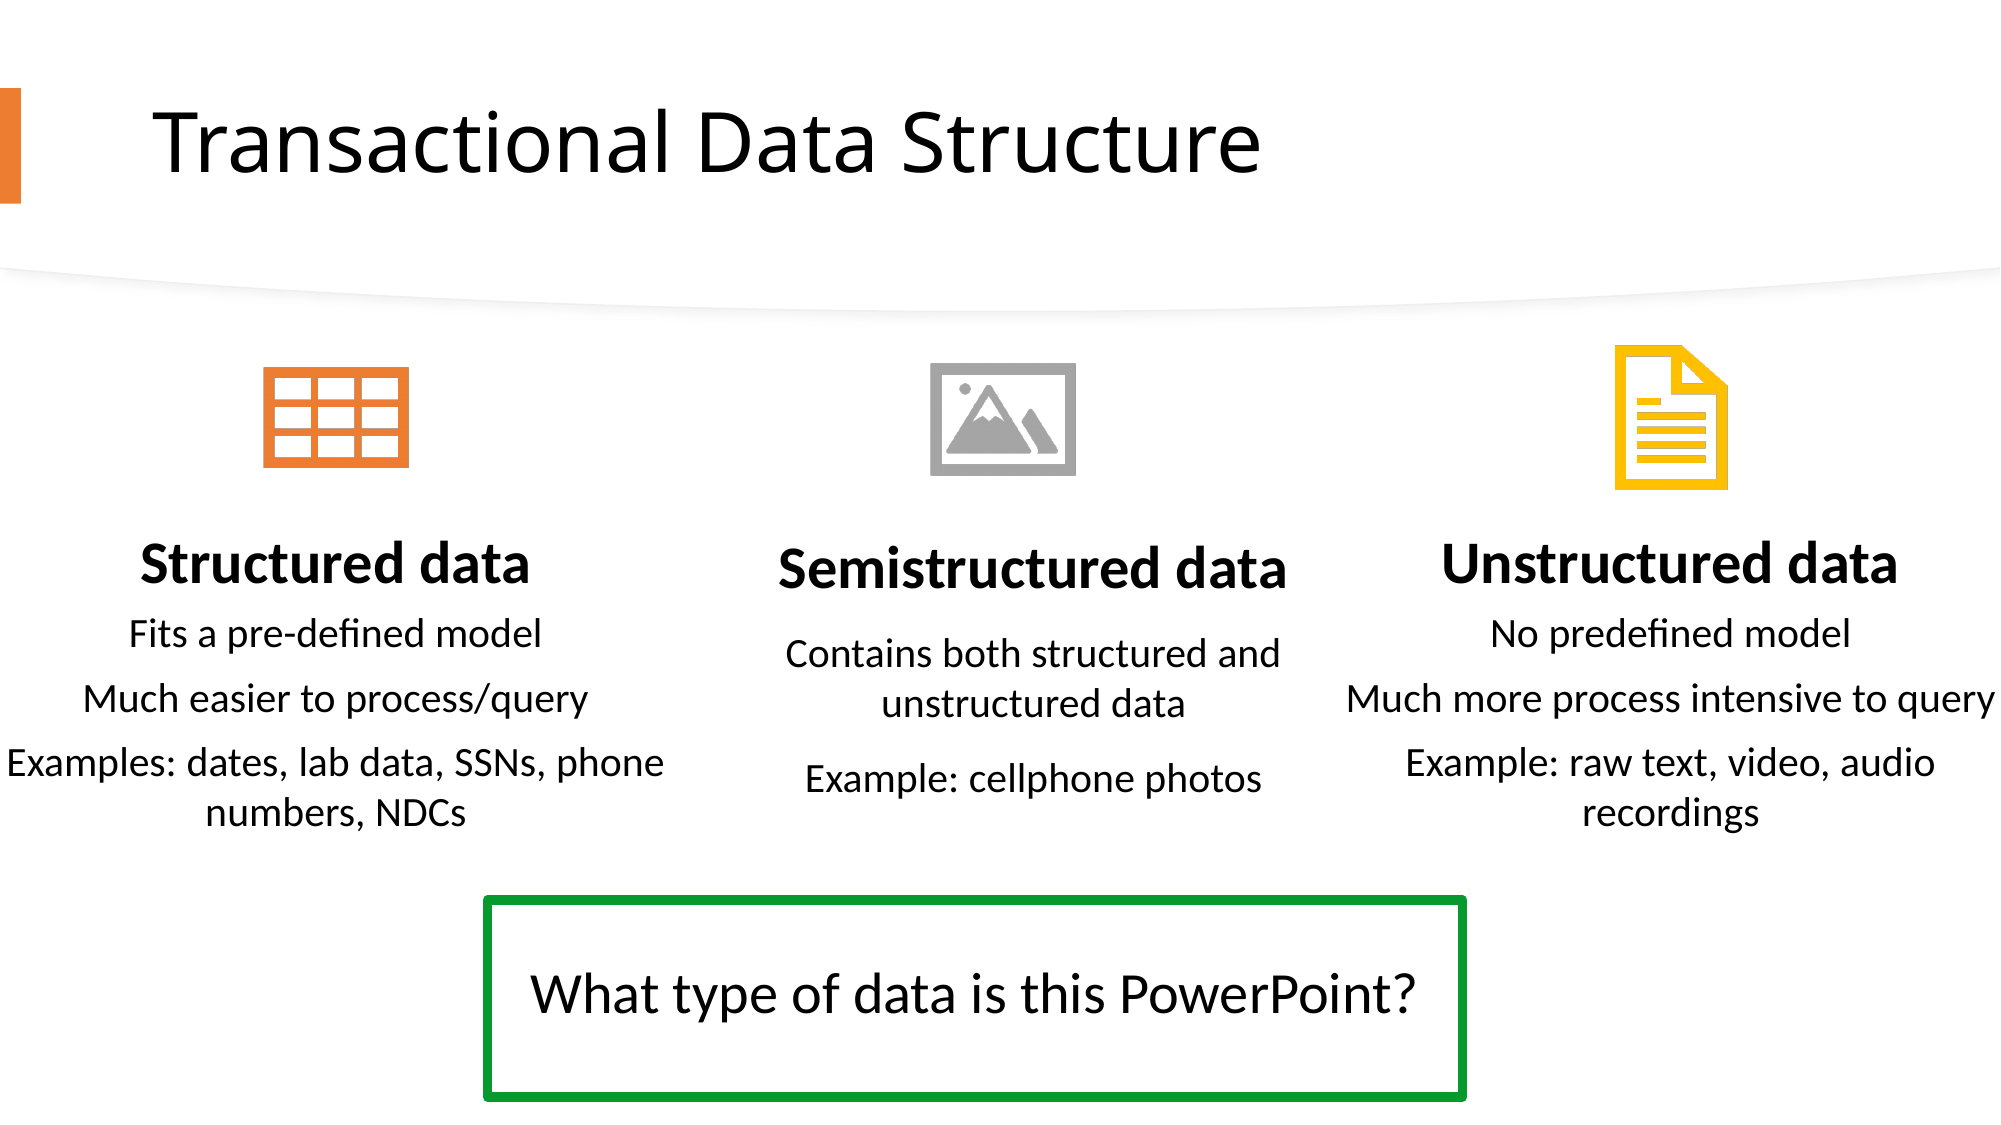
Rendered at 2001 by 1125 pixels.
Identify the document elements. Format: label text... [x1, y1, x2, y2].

text_box Unstructured data [1423, 523, 1918, 598]
text_box Semistructured data Contains both structured and unstructured data Example: cellphone photos [759, 521, 1308, 809]
text_box Fits a pre-defined model Much easier to process/query Examples: dates, lab data, SSNs, phone numbers, NDCs [1, 606, 670, 775]
text_box [916, 331, 1090, 504]
text_box Structured data [88, 523, 583, 598]
title Transactional Data Structure [137, 41, 1863, 251]
text_box [249, 331, 423, 504]
text_box No predefined model Much more process intensive to query Example: raw text, video, audio recordings [1336, 606, 2000, 775]
text_box What type of data is this PowerPoint? [487, 900, 1463, 1097]
text_box [1584, 331, 1758, 504]
text_box [0, 88, 21, 204]
